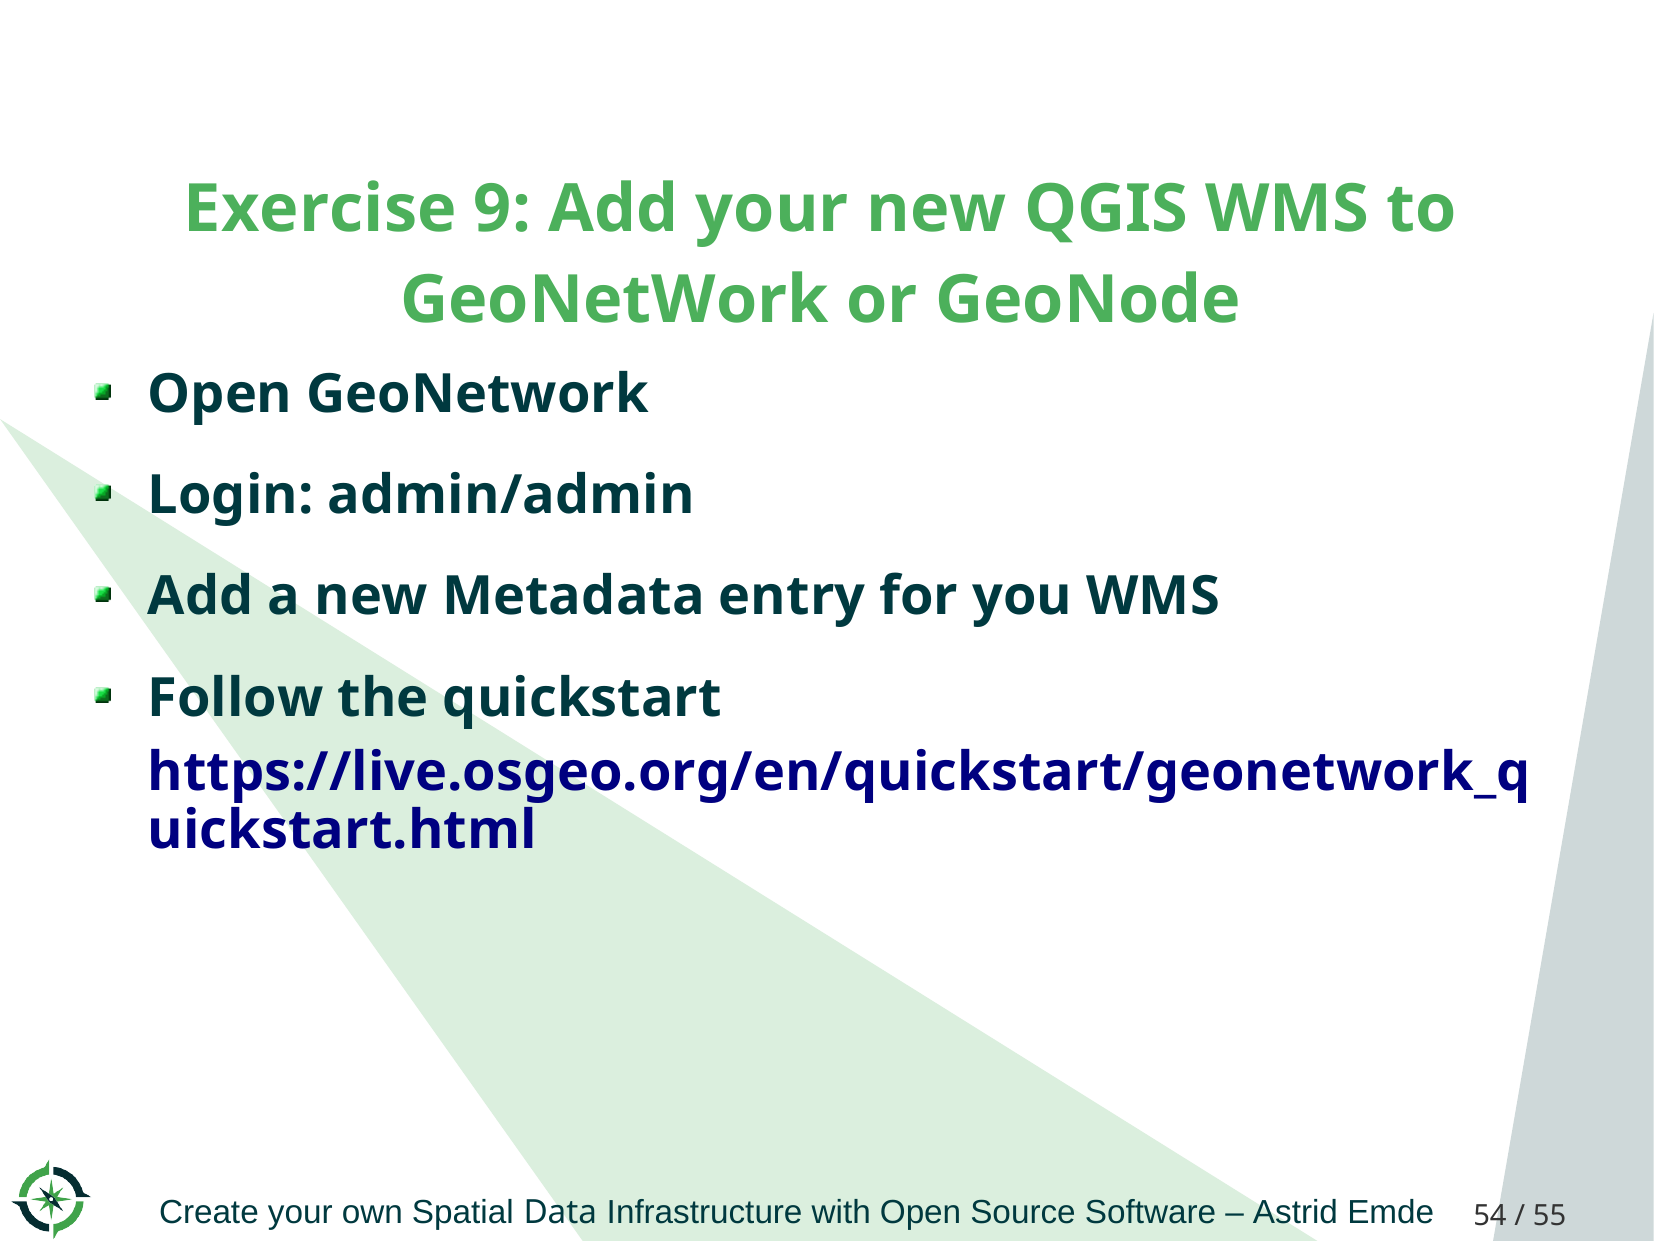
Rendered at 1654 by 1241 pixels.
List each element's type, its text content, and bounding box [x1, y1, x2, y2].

title Exercise 9: Add your new QGIS WMS to GeoNetWork or GeoNode [76, 163, 1565, 339]
picture [10, 1158, 92, 1240]
list Open GeoNetwork Login: admin/admin Add a new Metadata entry for you WMS Follow the quickstart https://live.osgeo.org/en/quickstart/geonetwork_quickstart.html [76, 354, 1565, 1173]
